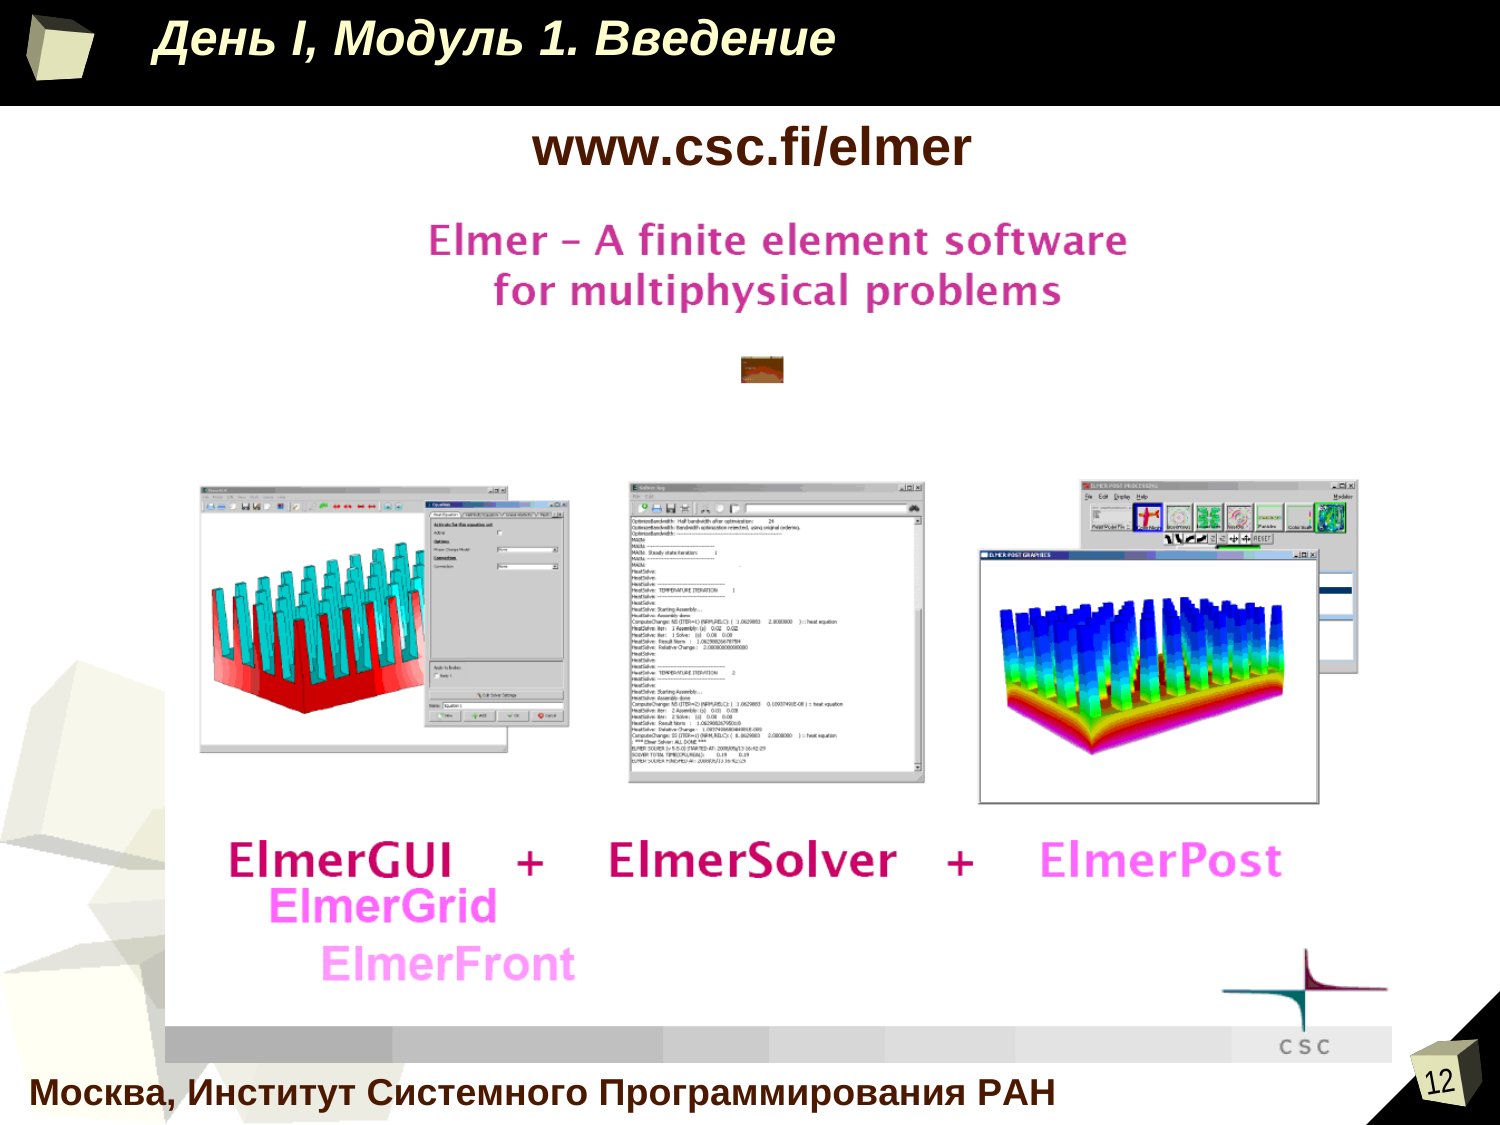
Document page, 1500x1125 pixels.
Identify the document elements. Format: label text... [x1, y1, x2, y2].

text_box www.csc.fi/elmer [5, 103, 1500, 184]
picture [423, 1088, 433, 1102]
picture [0, 184, 1392, 1125]
